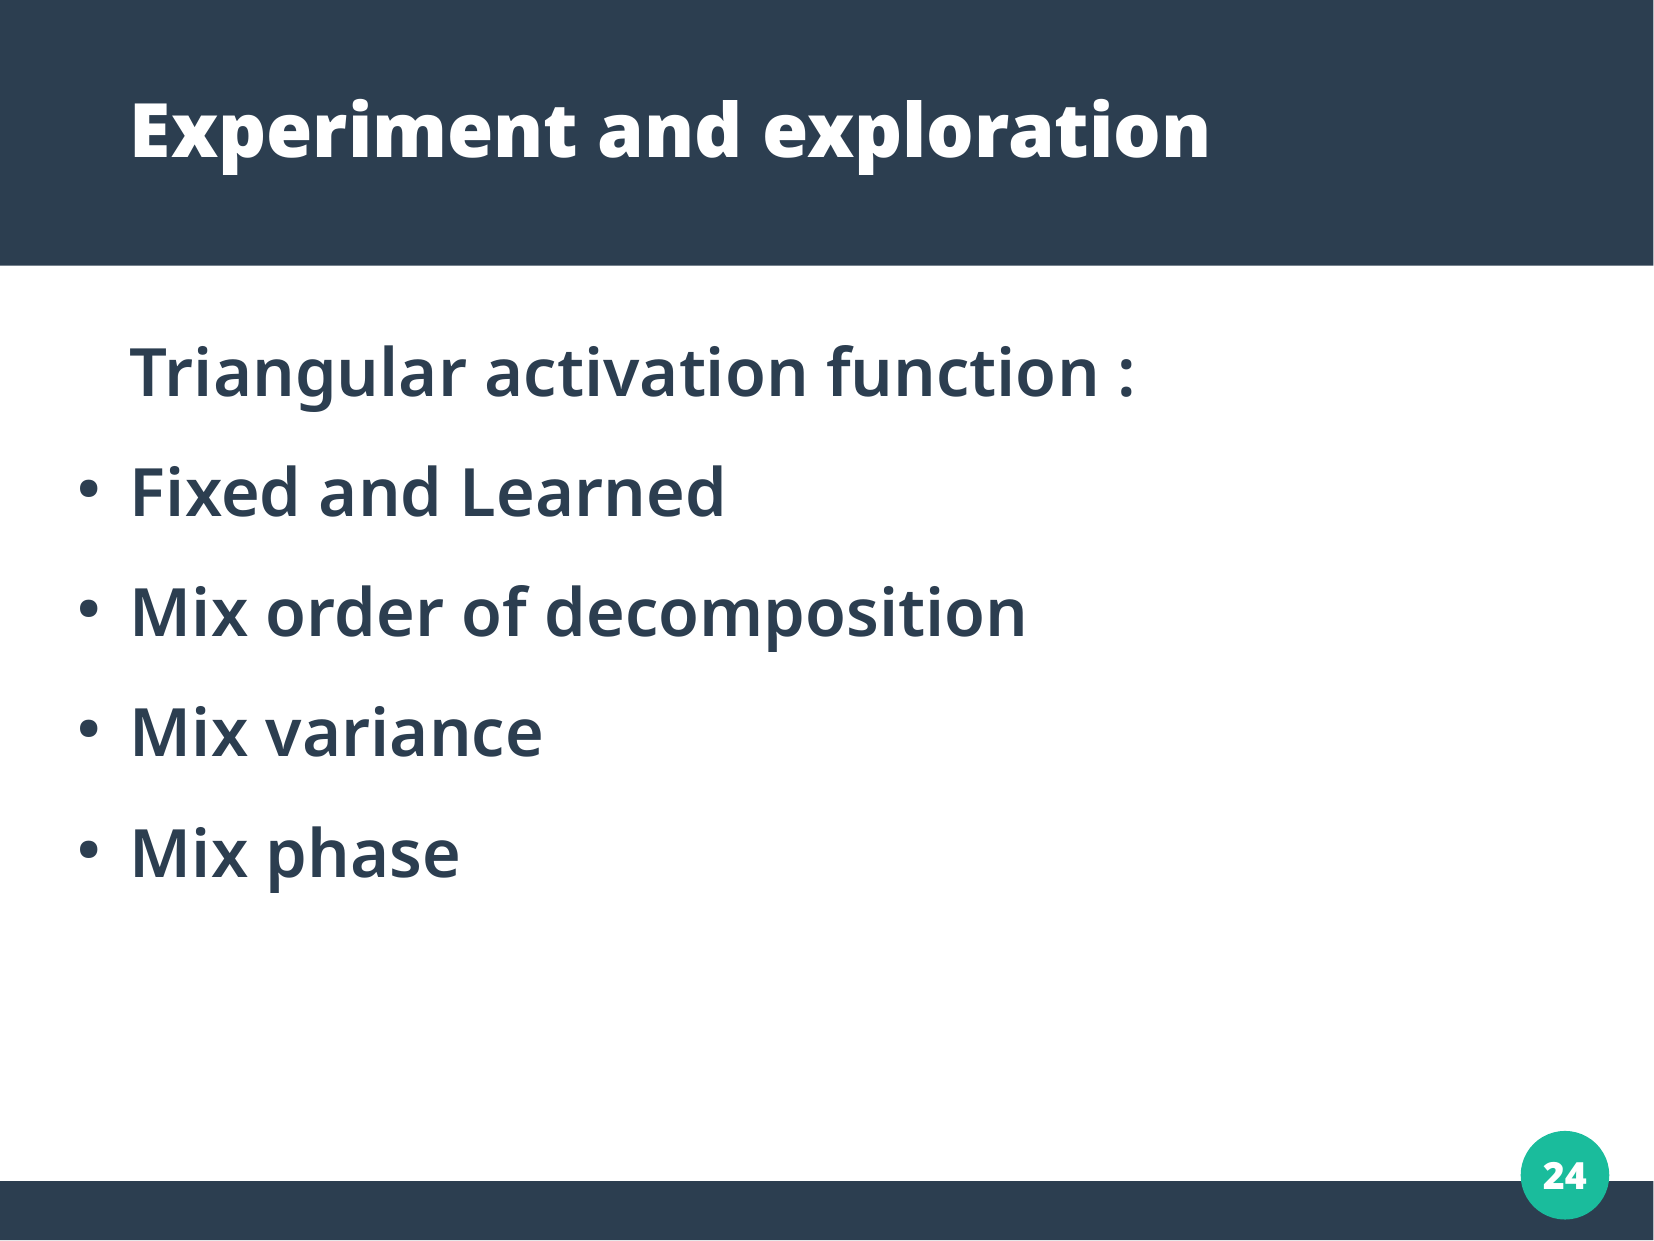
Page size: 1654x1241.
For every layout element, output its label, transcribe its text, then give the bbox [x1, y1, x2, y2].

title Experiment and exploration [59, 49, 1595, 207]
list Triangular activation function : Fixed and Learned Mix order of decomposition Mix variance Mix phase [59, 324, 1595, 1152]
